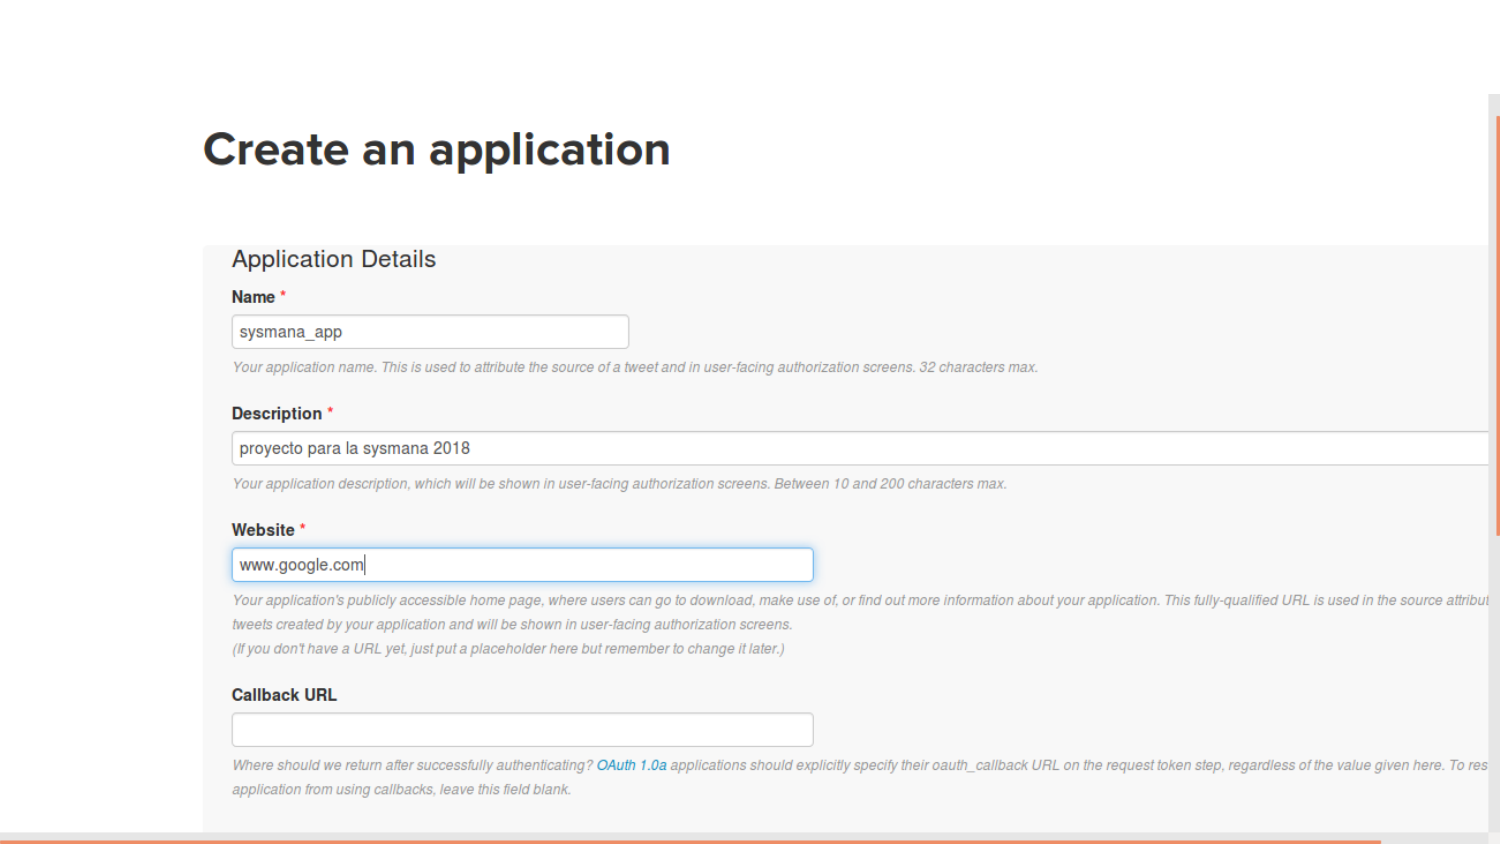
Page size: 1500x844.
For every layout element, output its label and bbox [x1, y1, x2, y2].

picture [0, 94, 1500, 844]
